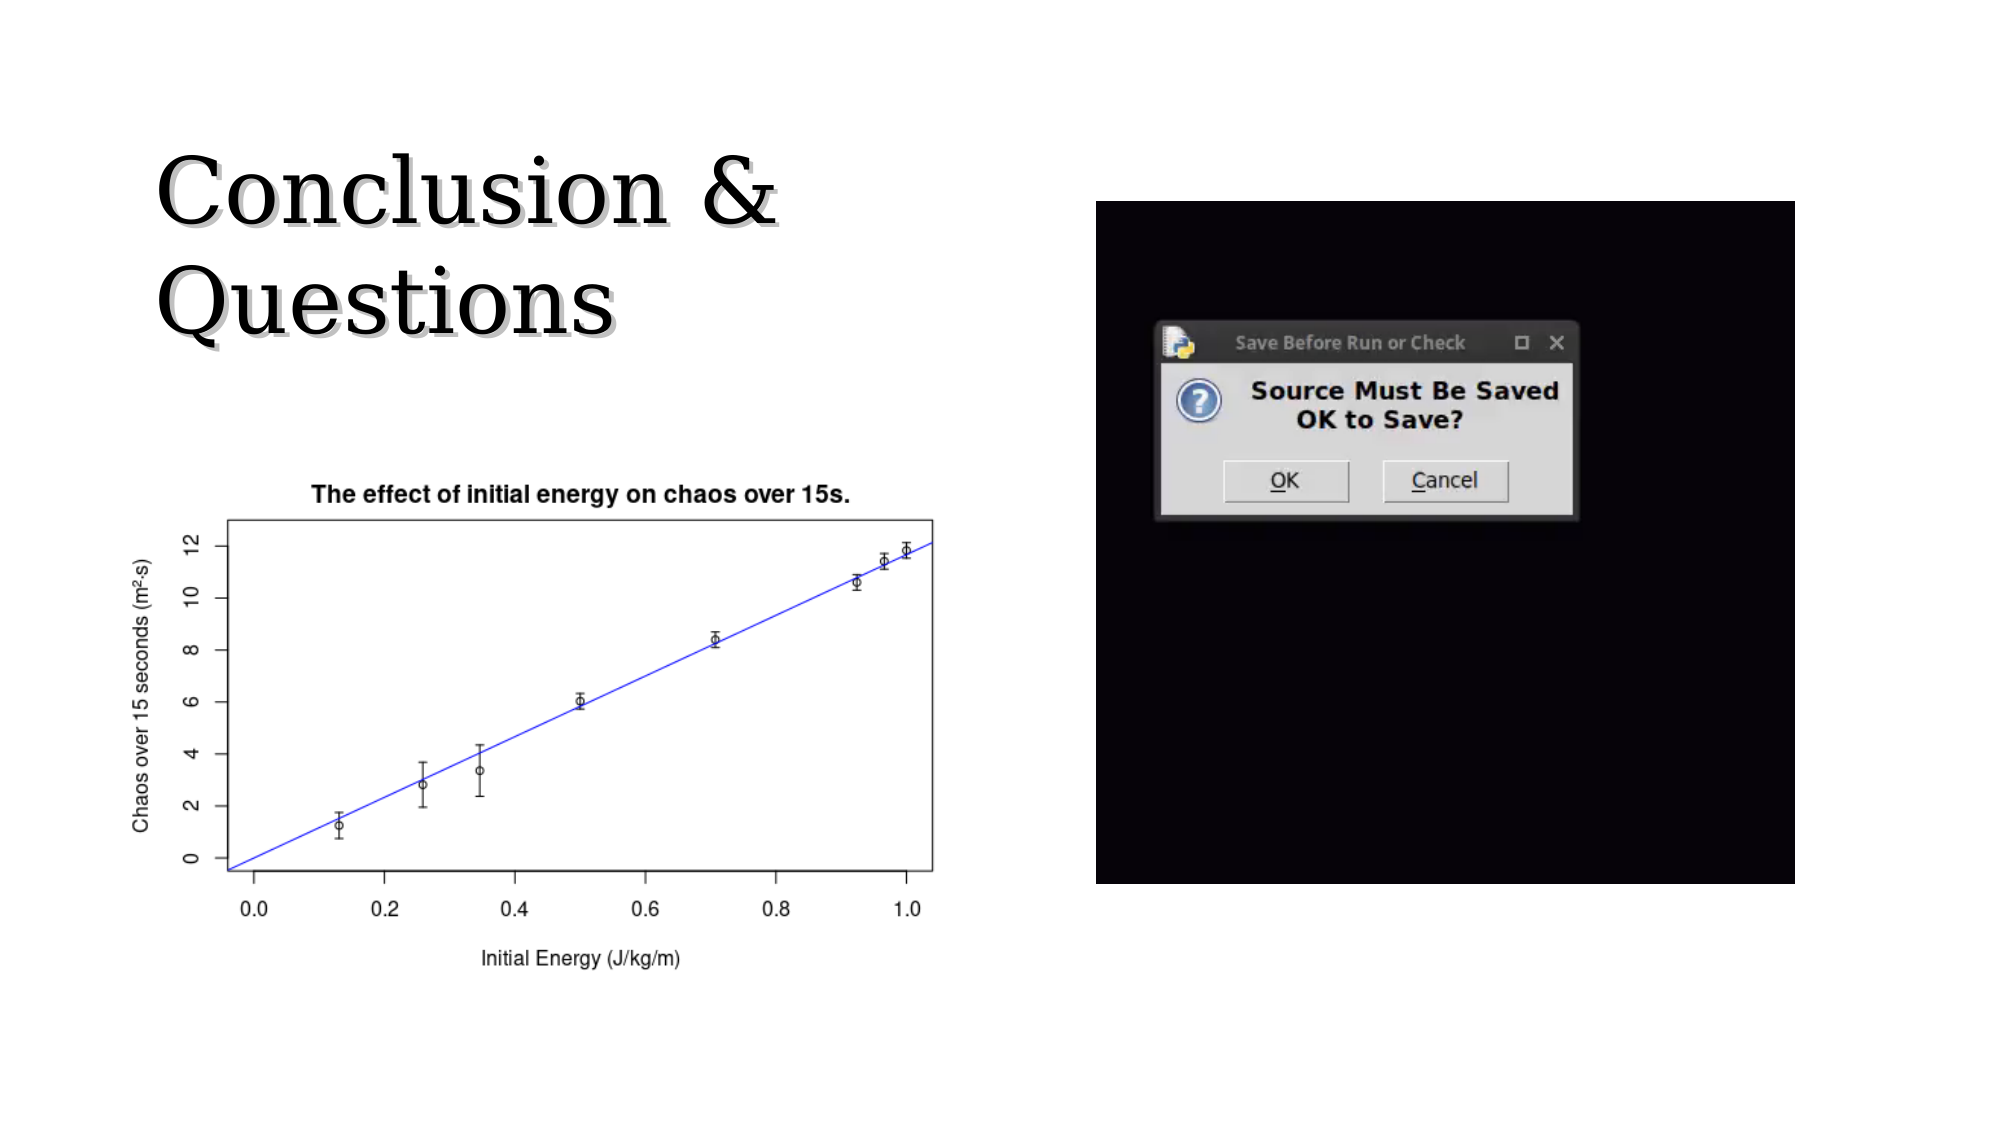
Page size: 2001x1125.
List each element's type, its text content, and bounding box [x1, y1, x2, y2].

picture [126, 468, 985, 998]
title Conclusion & Questions [139, 124, 842, 455]
text_box [1095, 200, 1795, 885]
